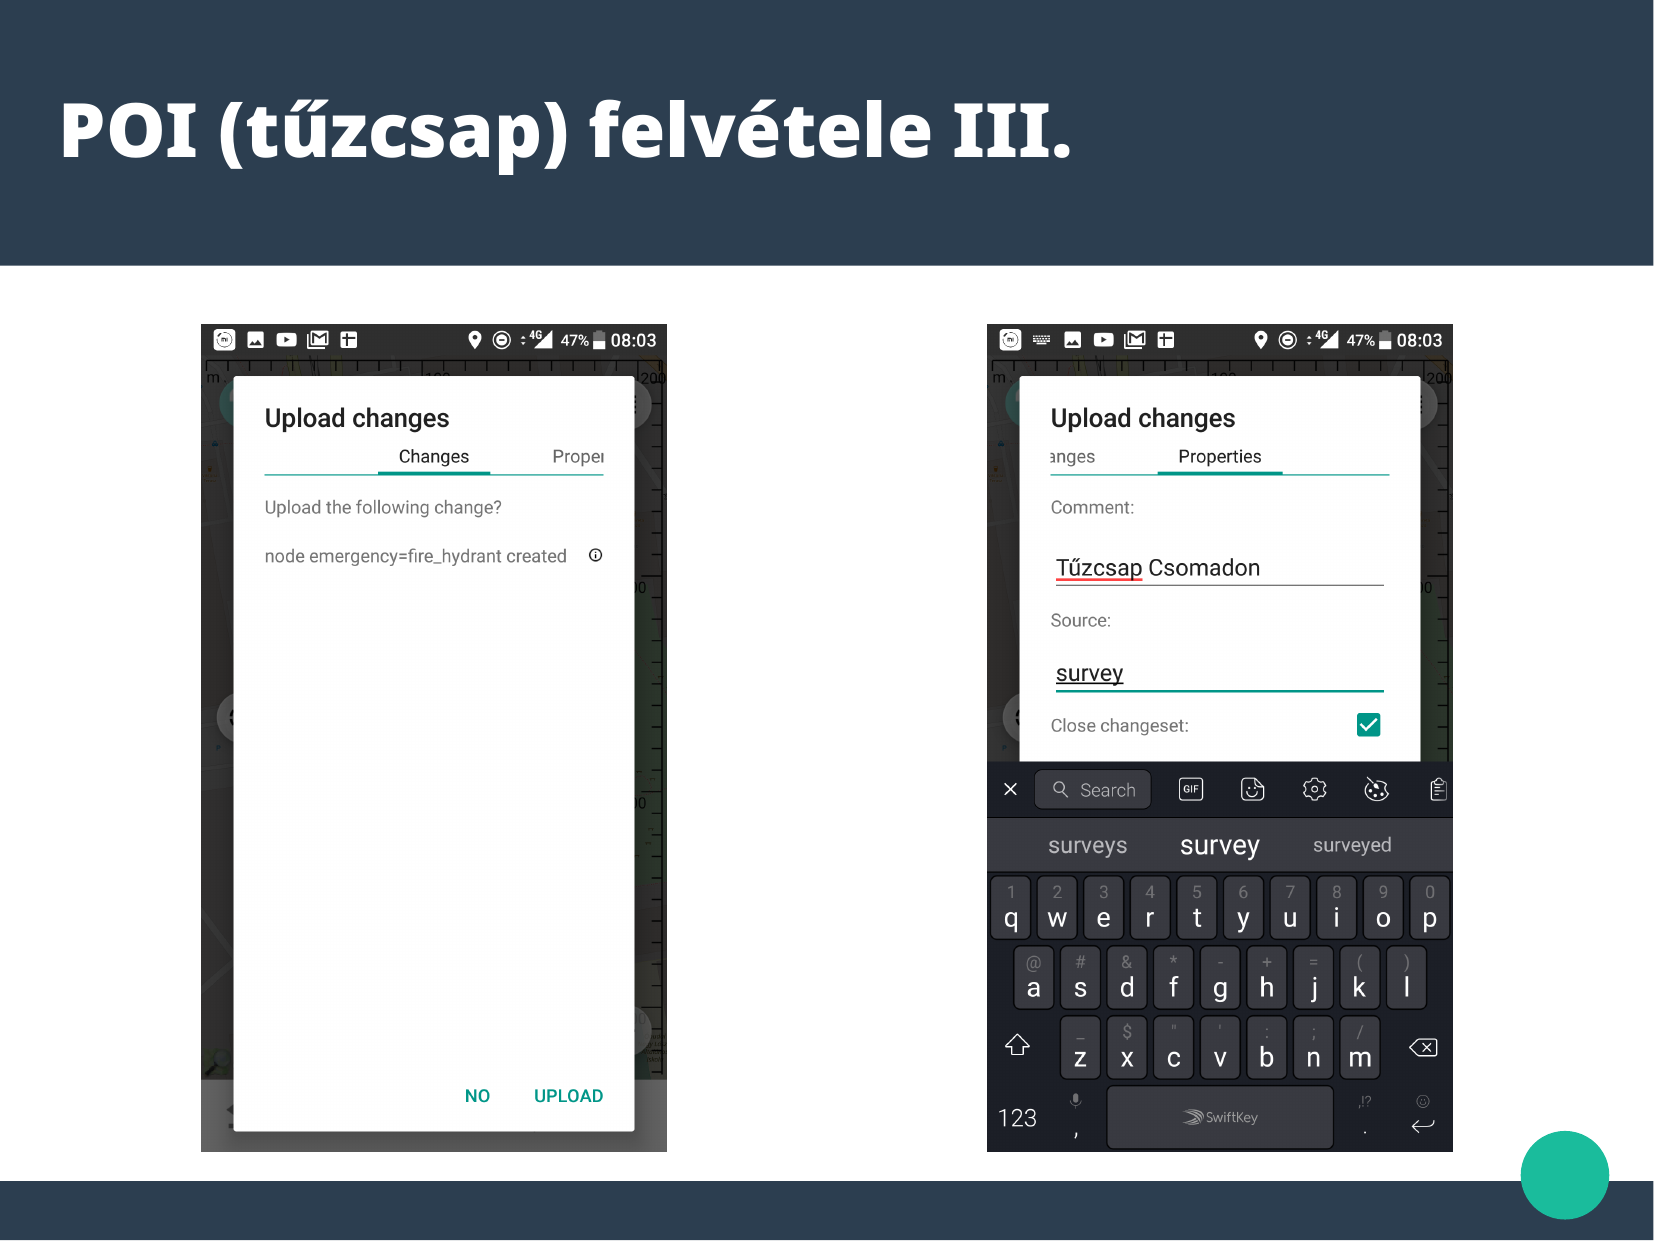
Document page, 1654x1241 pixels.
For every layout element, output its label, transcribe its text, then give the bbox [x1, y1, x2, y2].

title POI (tűzcsap) felvétele III. [59, 49, 1595, 207]
picture [987, 324, 1453, 1152]
picture [201, 324, 667, 1152]
